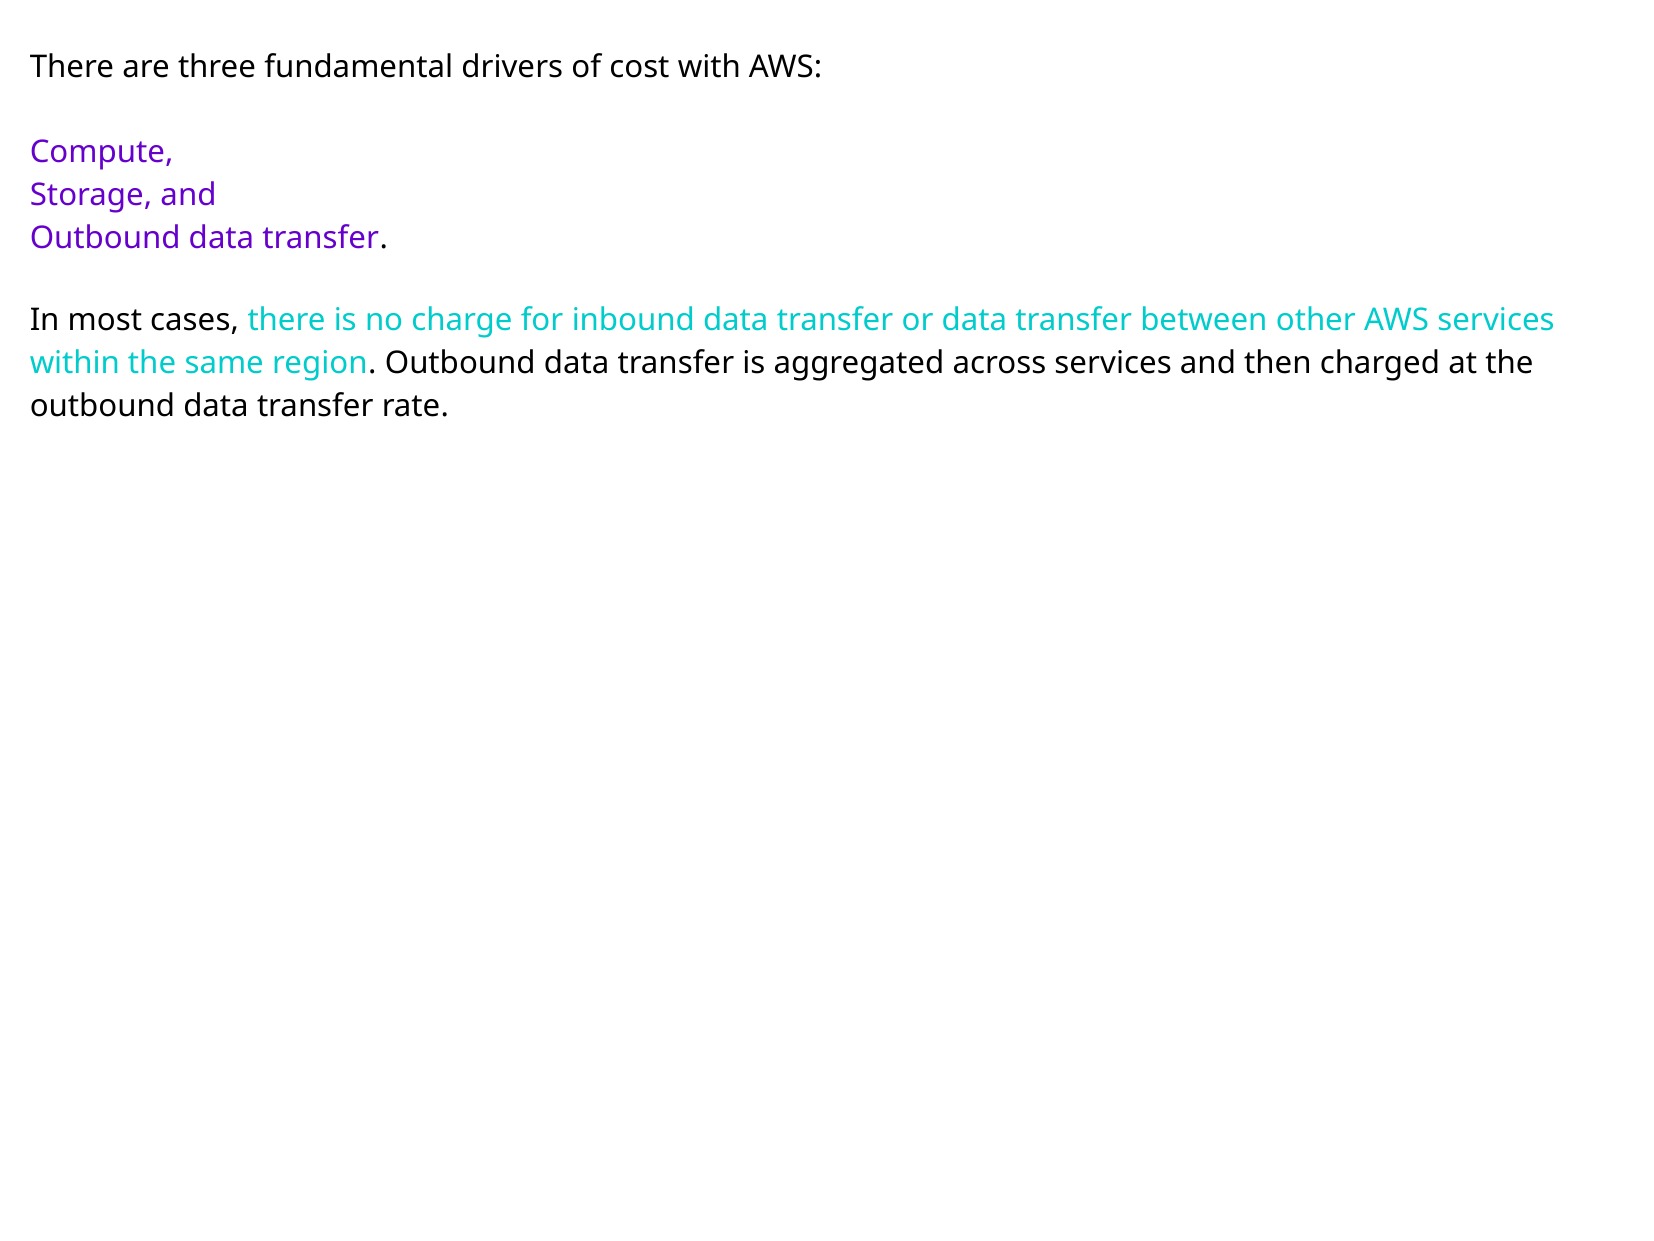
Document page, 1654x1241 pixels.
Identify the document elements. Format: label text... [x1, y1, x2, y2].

text_box There are three fundamental drivers of cost with AWS: Compute, Storage, and Outbound data transfer. In most cases, there is no charge for inbound data transfer or data transfer between other AWS services within the same region. Outbound data transfer is aggregated across services and then charged at the outbound data transfer rate. [15, 36, 1621, 337]
